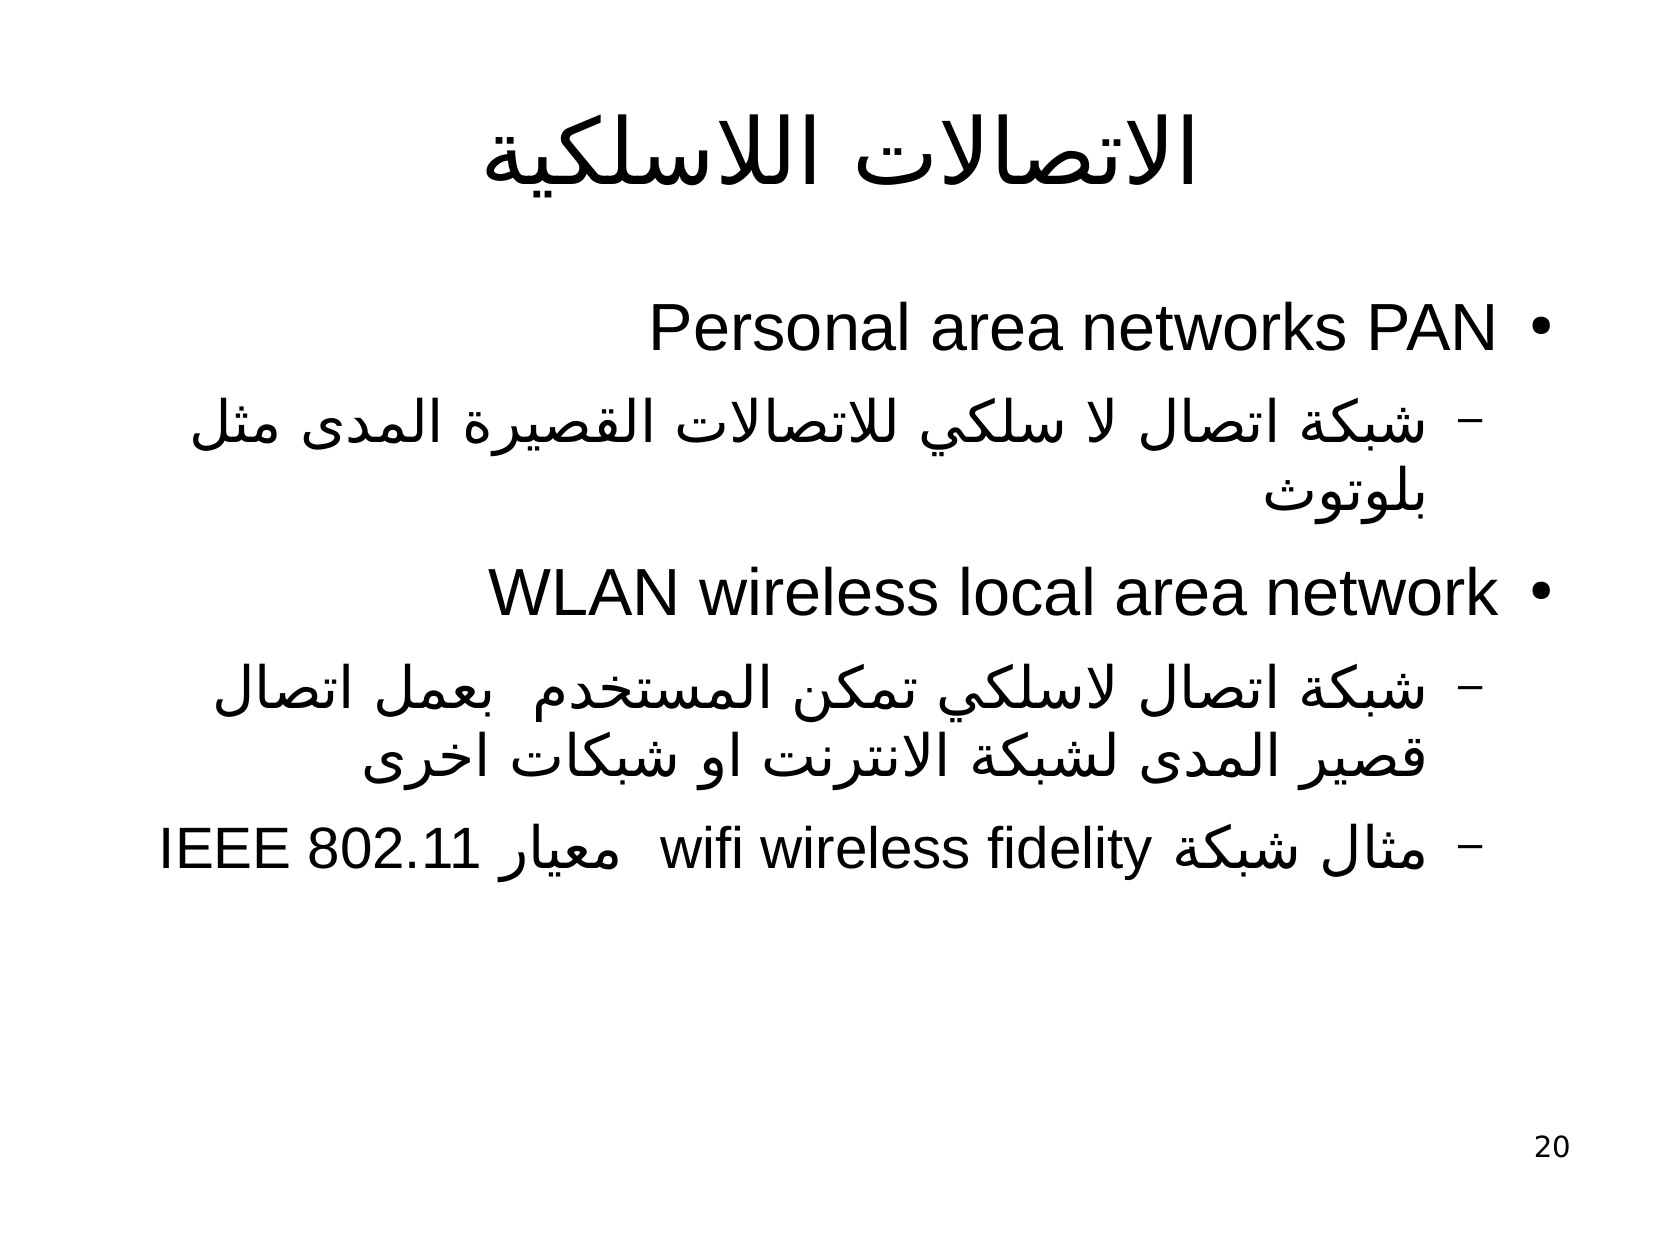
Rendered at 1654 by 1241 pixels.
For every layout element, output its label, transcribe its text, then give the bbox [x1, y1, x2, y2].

list Personal area networks PAN شبكة اتصال لا سلكي للاتصالات القصيرة المدى مثل بلوتوث WLAN wireless local area network شبكة اتصال لاسلكي تمكن المستخدم بعمل اتصال قصير المدى لشبكة الانترنت او شبكات اخرى مثال شبكة wifi wireless fidelity معيار IEEE 802.11 [82, 290, 1571, 1010]
title الاتصالات اللاسلكية [82, 49, 1571, 257]
